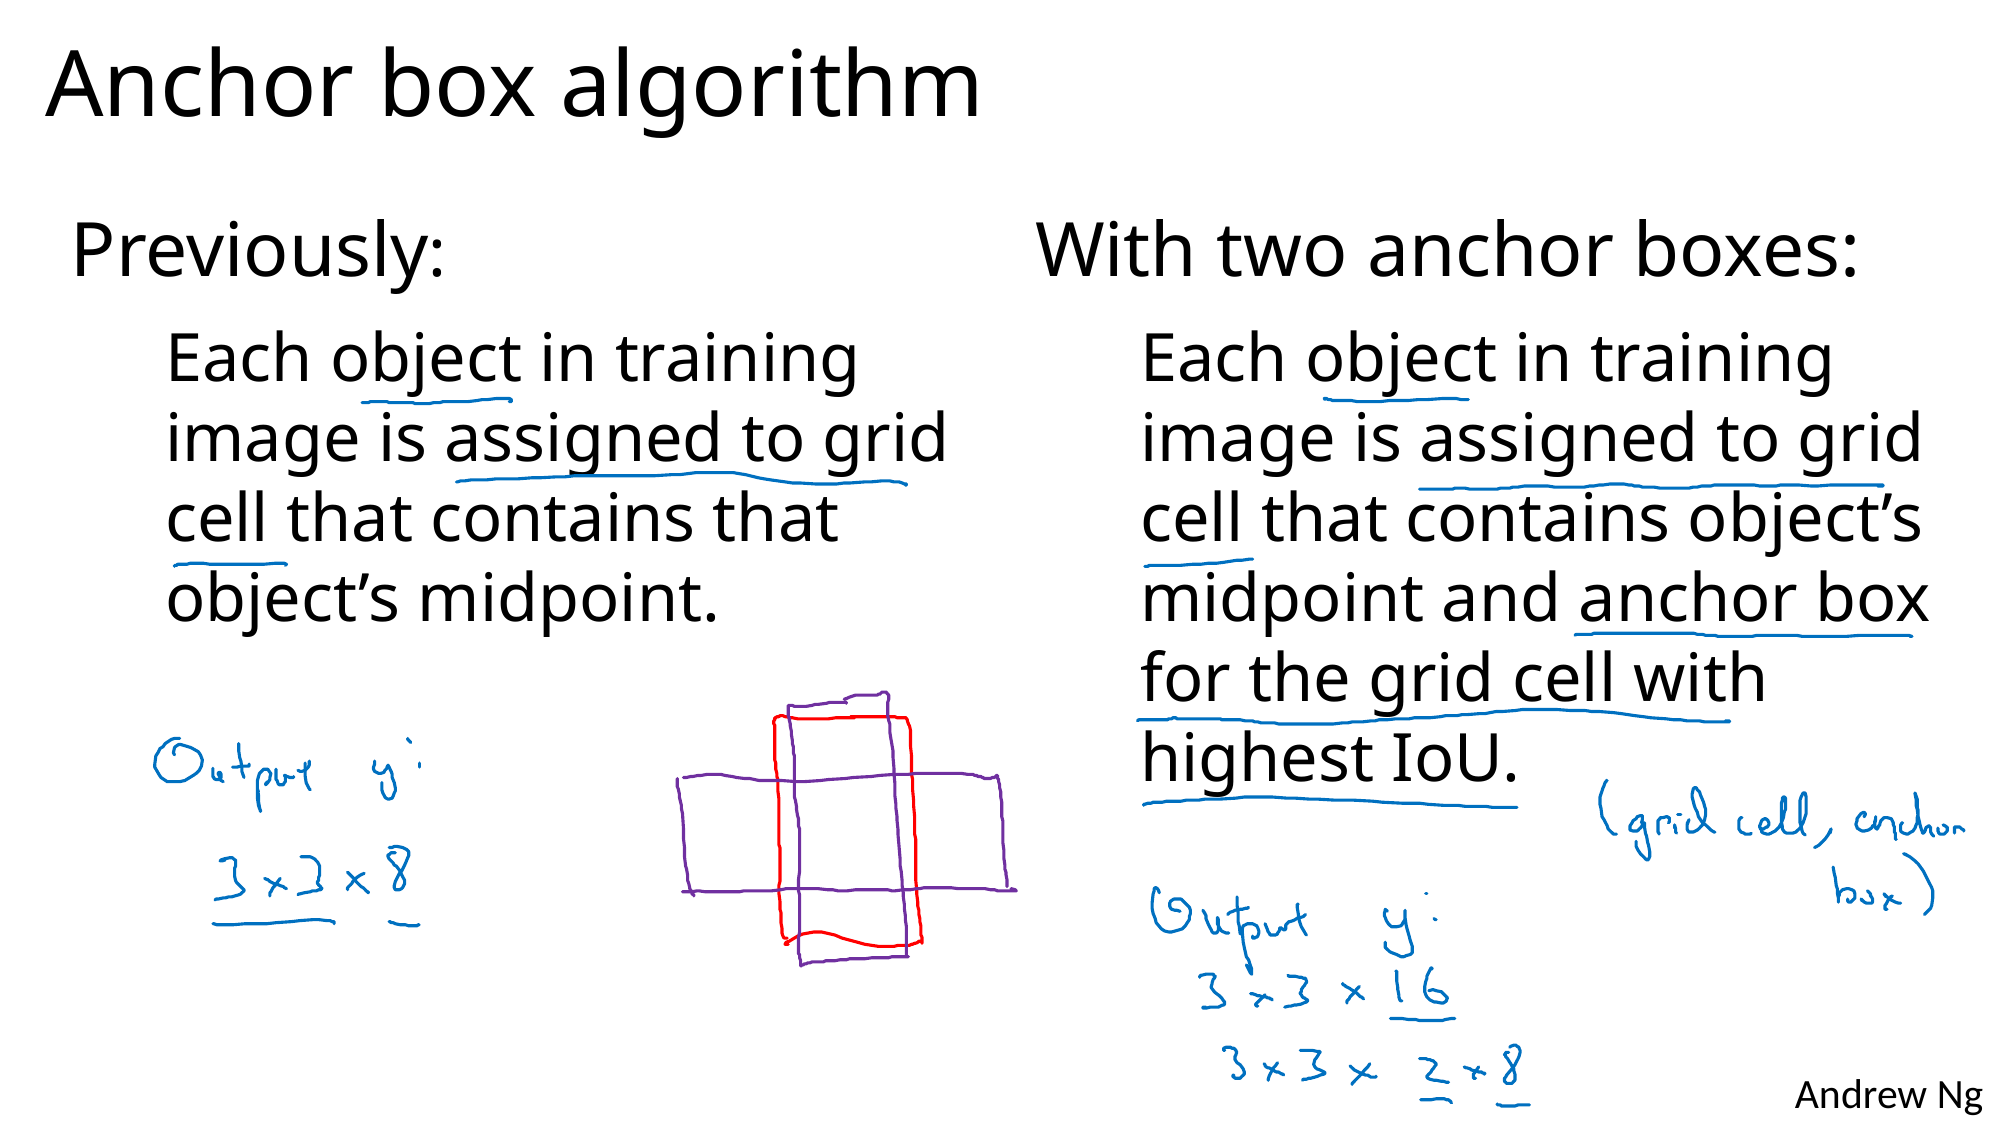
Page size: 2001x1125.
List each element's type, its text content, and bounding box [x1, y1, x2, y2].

text_box Each object in training image is assigned to grid cell that contains that object’s midpoint. [150, 307, 973, 646]
text_box With two anchor boxes: [1020, 194, 1869, 301]
text_box Previously: [55, 194, 494, 301]
picture [151, 394, 1969, 1111]
text_box Each object in training image is assigned to grid cell that contains object’s midpoint and anchor box for the grid cell with highest IoU. [1125, 307, 1948, 394]
title Anchor box algorithm [30, 29, 2000, 248]
